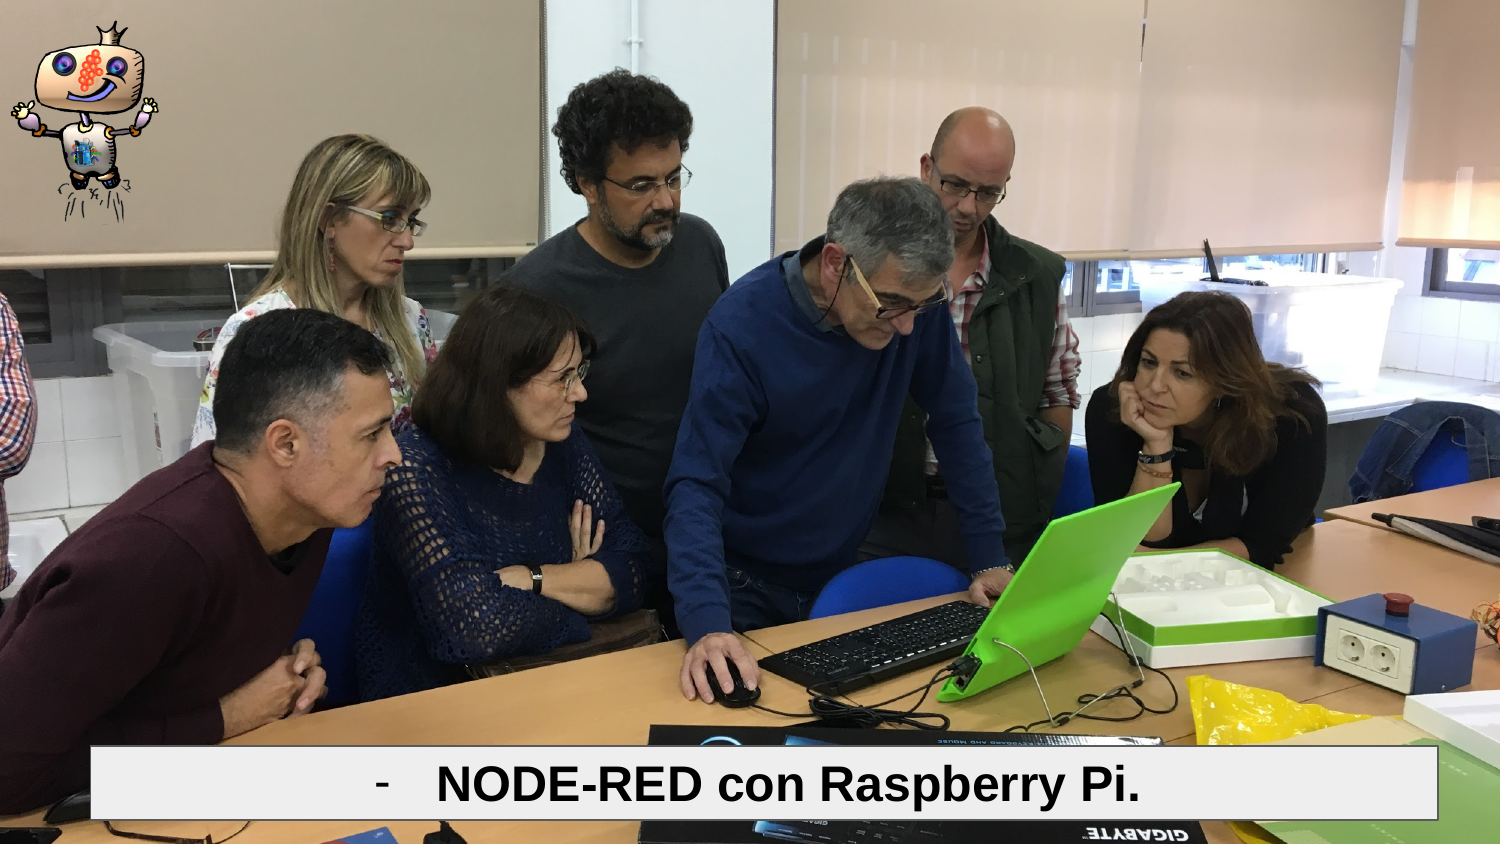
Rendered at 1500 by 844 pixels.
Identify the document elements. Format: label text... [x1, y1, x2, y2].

text_box [1213, 745, 1438, 821]
picture [0, 0, 1500, 844]
text_box NODE-RED con Raspberry Pi. [346, 736, 1213, 844]
text_box [90, 745, 346, 821]
